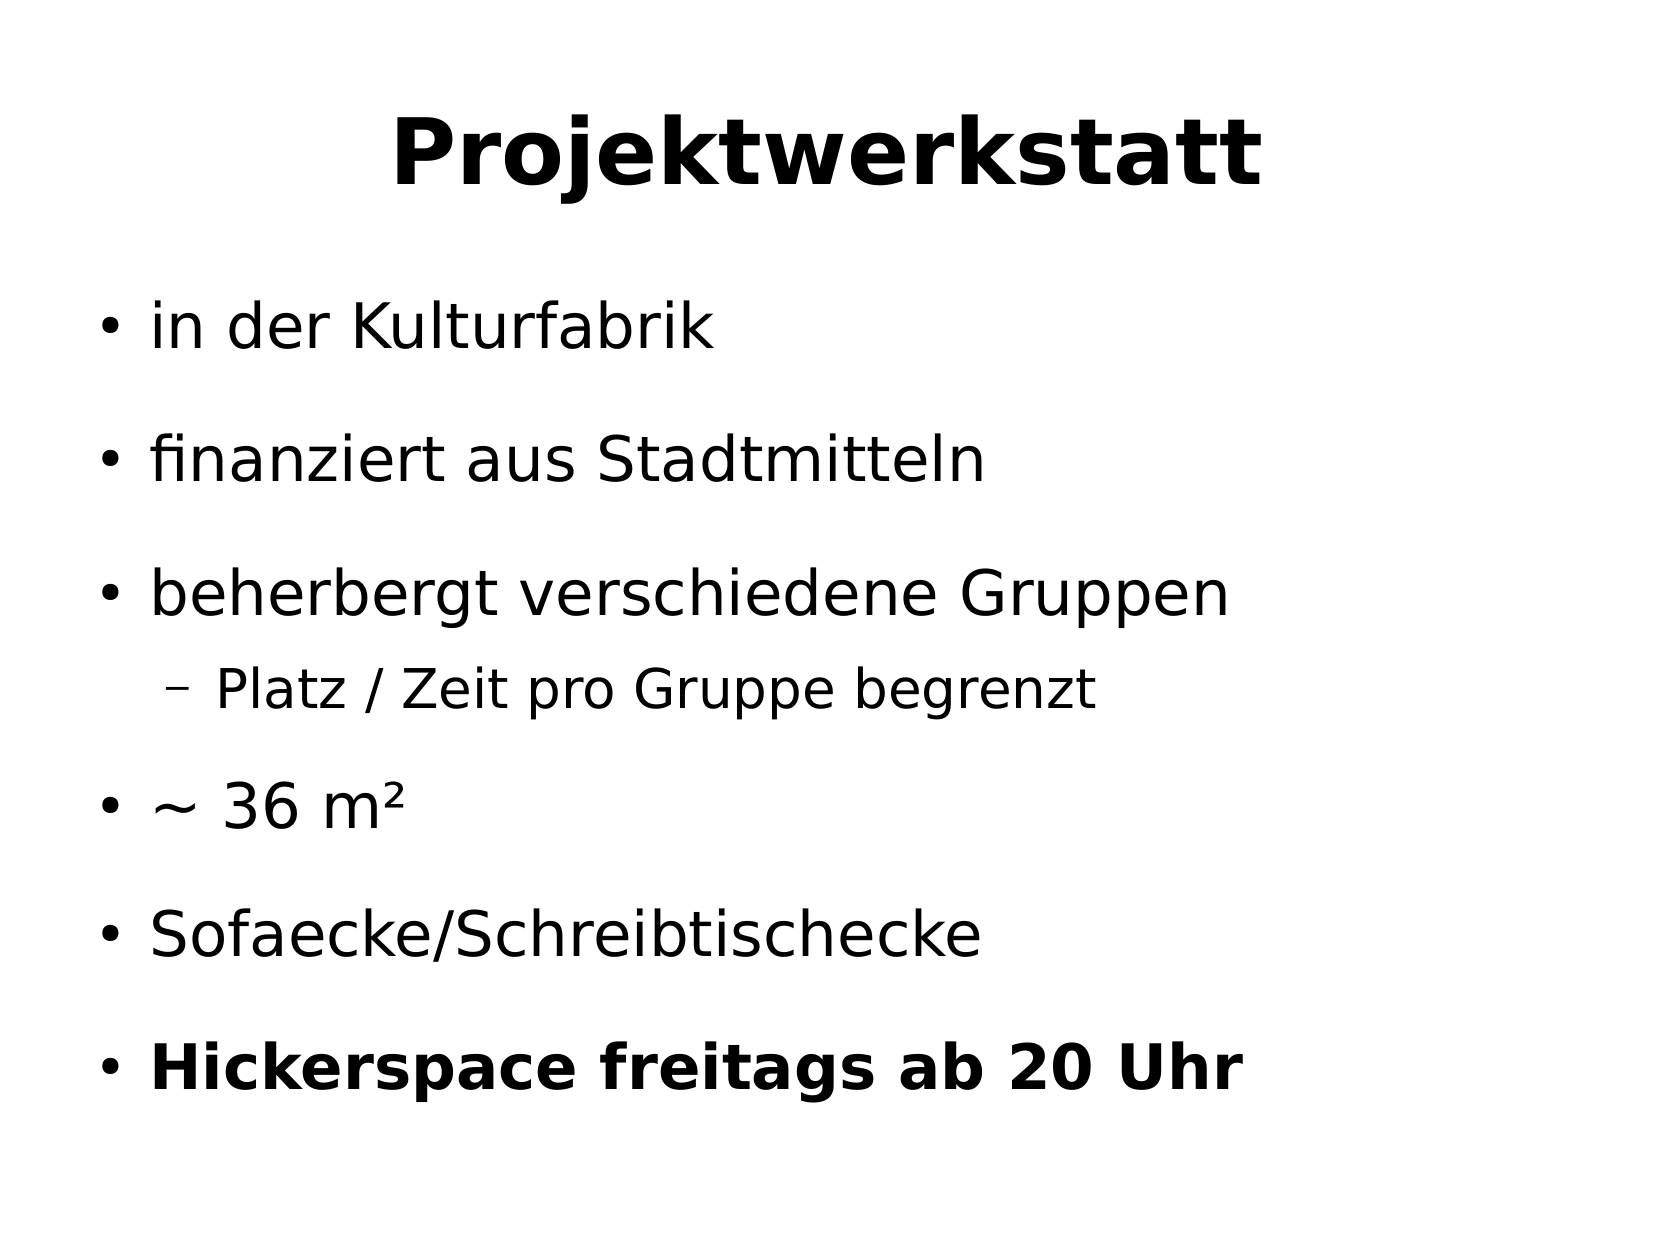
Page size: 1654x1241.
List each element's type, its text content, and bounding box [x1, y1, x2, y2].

list in der Kulturfabrik finanziert aus Stadtmitteln beherbergt verschiedene Gruppen Platz / Zeit pro Gruppe begrenzt ~ 36 m² Sofaecke/Schreibtischecke Hickerspace freitags ab 20 Uhr [82, 290, 1571, 1111]
title Projektwerkstatt [82, 49, 1571, 257]
